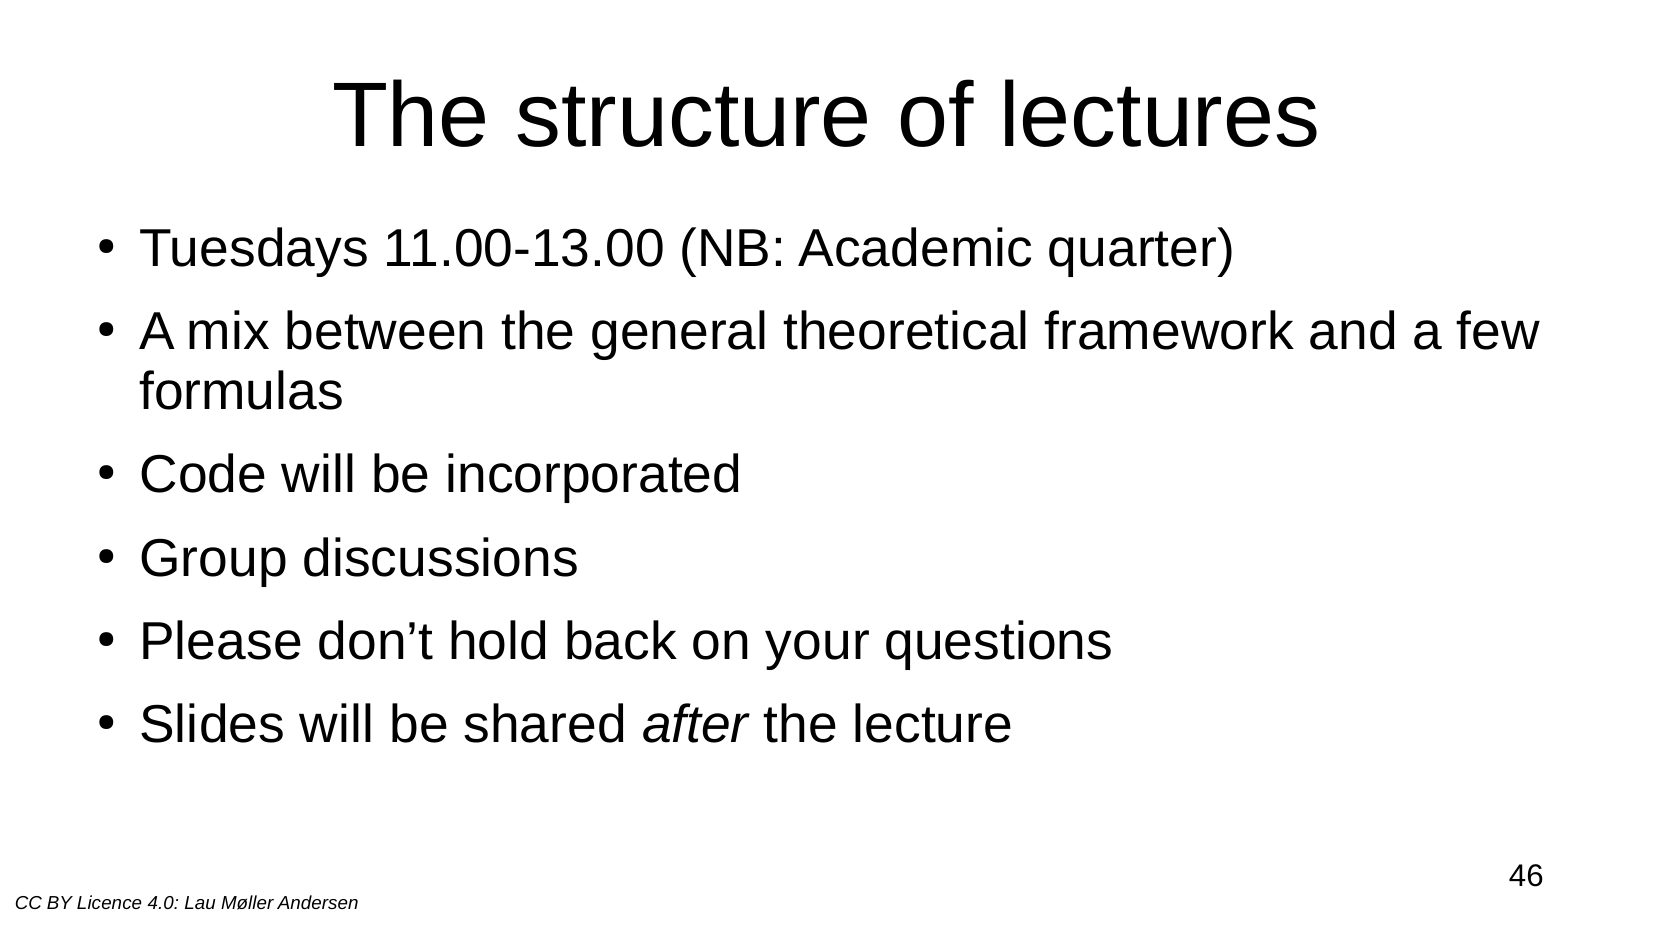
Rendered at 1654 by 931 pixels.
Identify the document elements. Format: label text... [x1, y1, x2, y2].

list Tuesdays 11.00-13.00 (NB: Academic quarter) A mix between the general theoretical framework and a few formulas Code will be incorporated Group discussions Please don’t hold back on your questions Slides will be shared after the lecture [82, 217, 1571, 758]
text_box <nummer> [1494, 850, 1654, 921]
title The structure of lectures [82, 37, 1571, 193]
text_box CC BY Licence 4.0: Lau Møller Andersen [0, 885, 387, 921]
